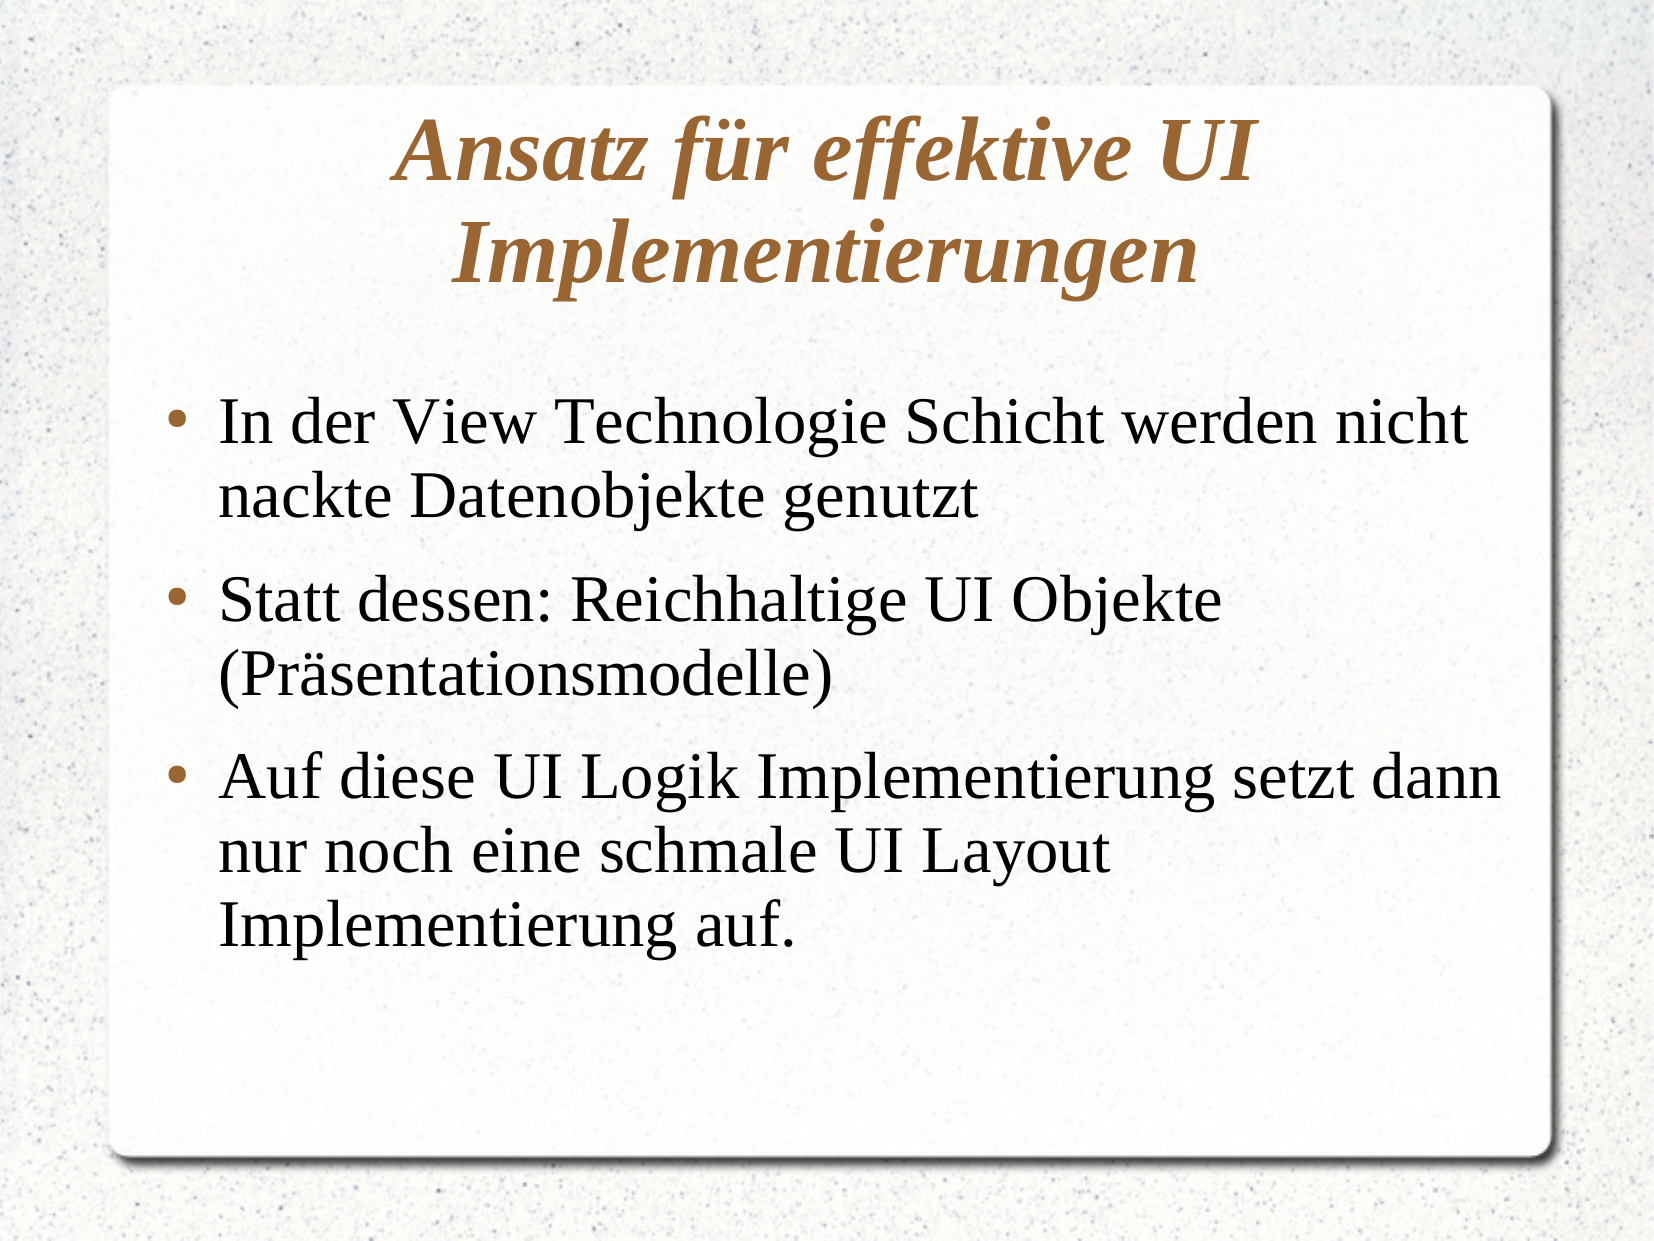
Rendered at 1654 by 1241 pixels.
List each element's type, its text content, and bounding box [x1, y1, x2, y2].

title Ansatz für effektive UI Implementierungen [118, 98, 1536, 302]
picture [0, 0, 1654, 1241]
list In der View Technologie Schicht werden nicht nackte Datenobjekte genutzt Statt dessen: Reichhaltige UI Objekte (Präsentationsmodelle) Auf diese UI Logik Implementierung setzt dann nur noch eine schmale UI Layout Implementierung auf. [147, 383, 1506, 1065]
